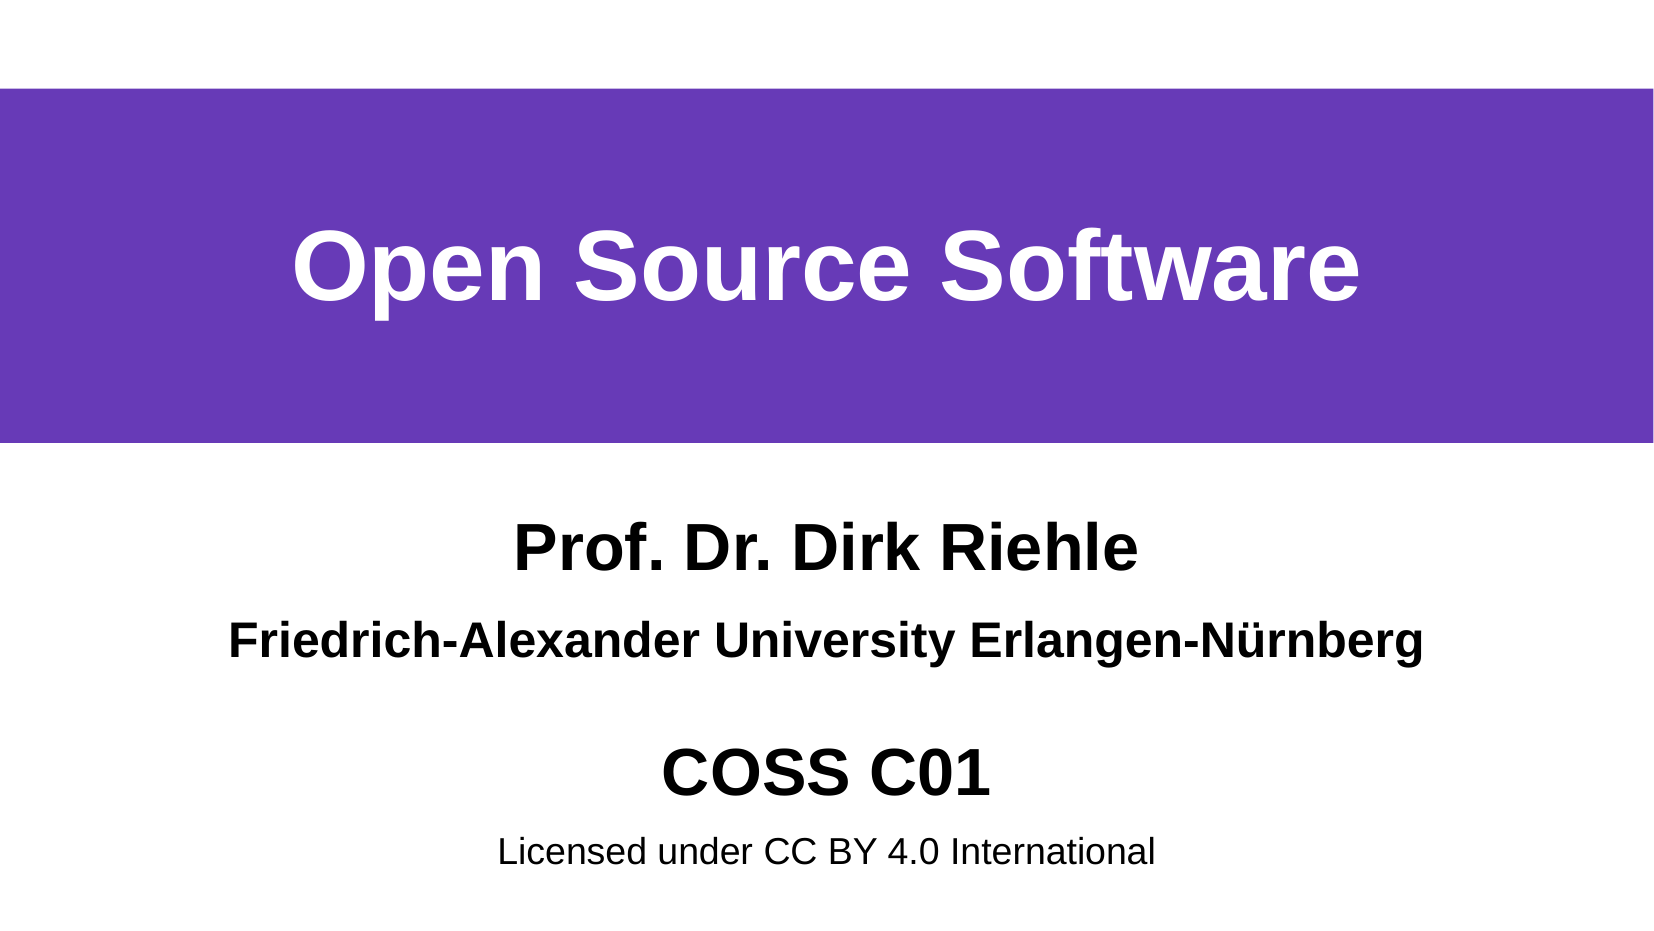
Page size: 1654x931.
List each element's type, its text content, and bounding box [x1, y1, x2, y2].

subtitle Prof. Dr. Dirk Riehle Friedrich-Alexander University Erlangen-Nürnberg COSS C01 Licensed under CC BY 4.0 International [29, 472, 1625, 886]
title Open Source Software [0, 88, 1654, 443]
